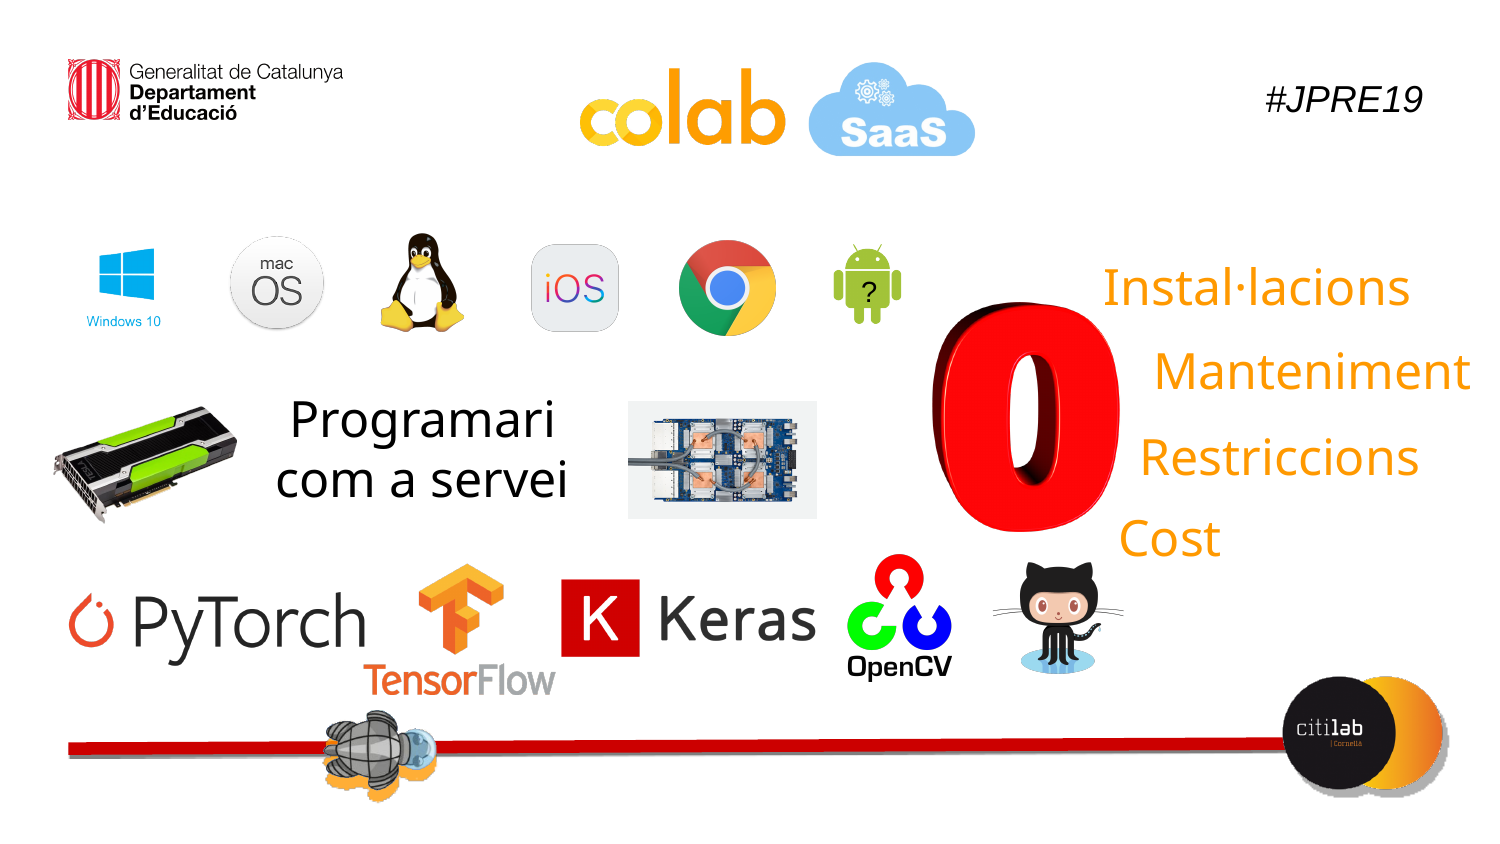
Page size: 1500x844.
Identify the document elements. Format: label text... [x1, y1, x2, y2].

text_box Cost [1103, 491, 1500, 576]
picture [551, 52, 984, 169]
picture [679, 222, 1177, 682]
picture [76, 236, 180, 340]
text_box #JPRE19 [1250, 59, 1462, 120]
picture [53, 406, 237, 524]
picture [628, 401, 817, 519]
text_box ? [846, 258, 888, 318]
text_box Instal·lacions [1088, 240, 1499, 325]
text_box Programari com a servei [217, 372, 628, 458]
picture [68, 59, 343, 120]
picture [331, 230, 515, 334]
picture [224, 230, 329, 334]
picture [30, 563, 834, 798]
picture [517, 230, 633, 346]
text_box Restriccions [1124, 410, 1500, 491]
picture [1281, 675, 1445, 791]
text_box Manteniment [1138, 324, 1500, 409]
